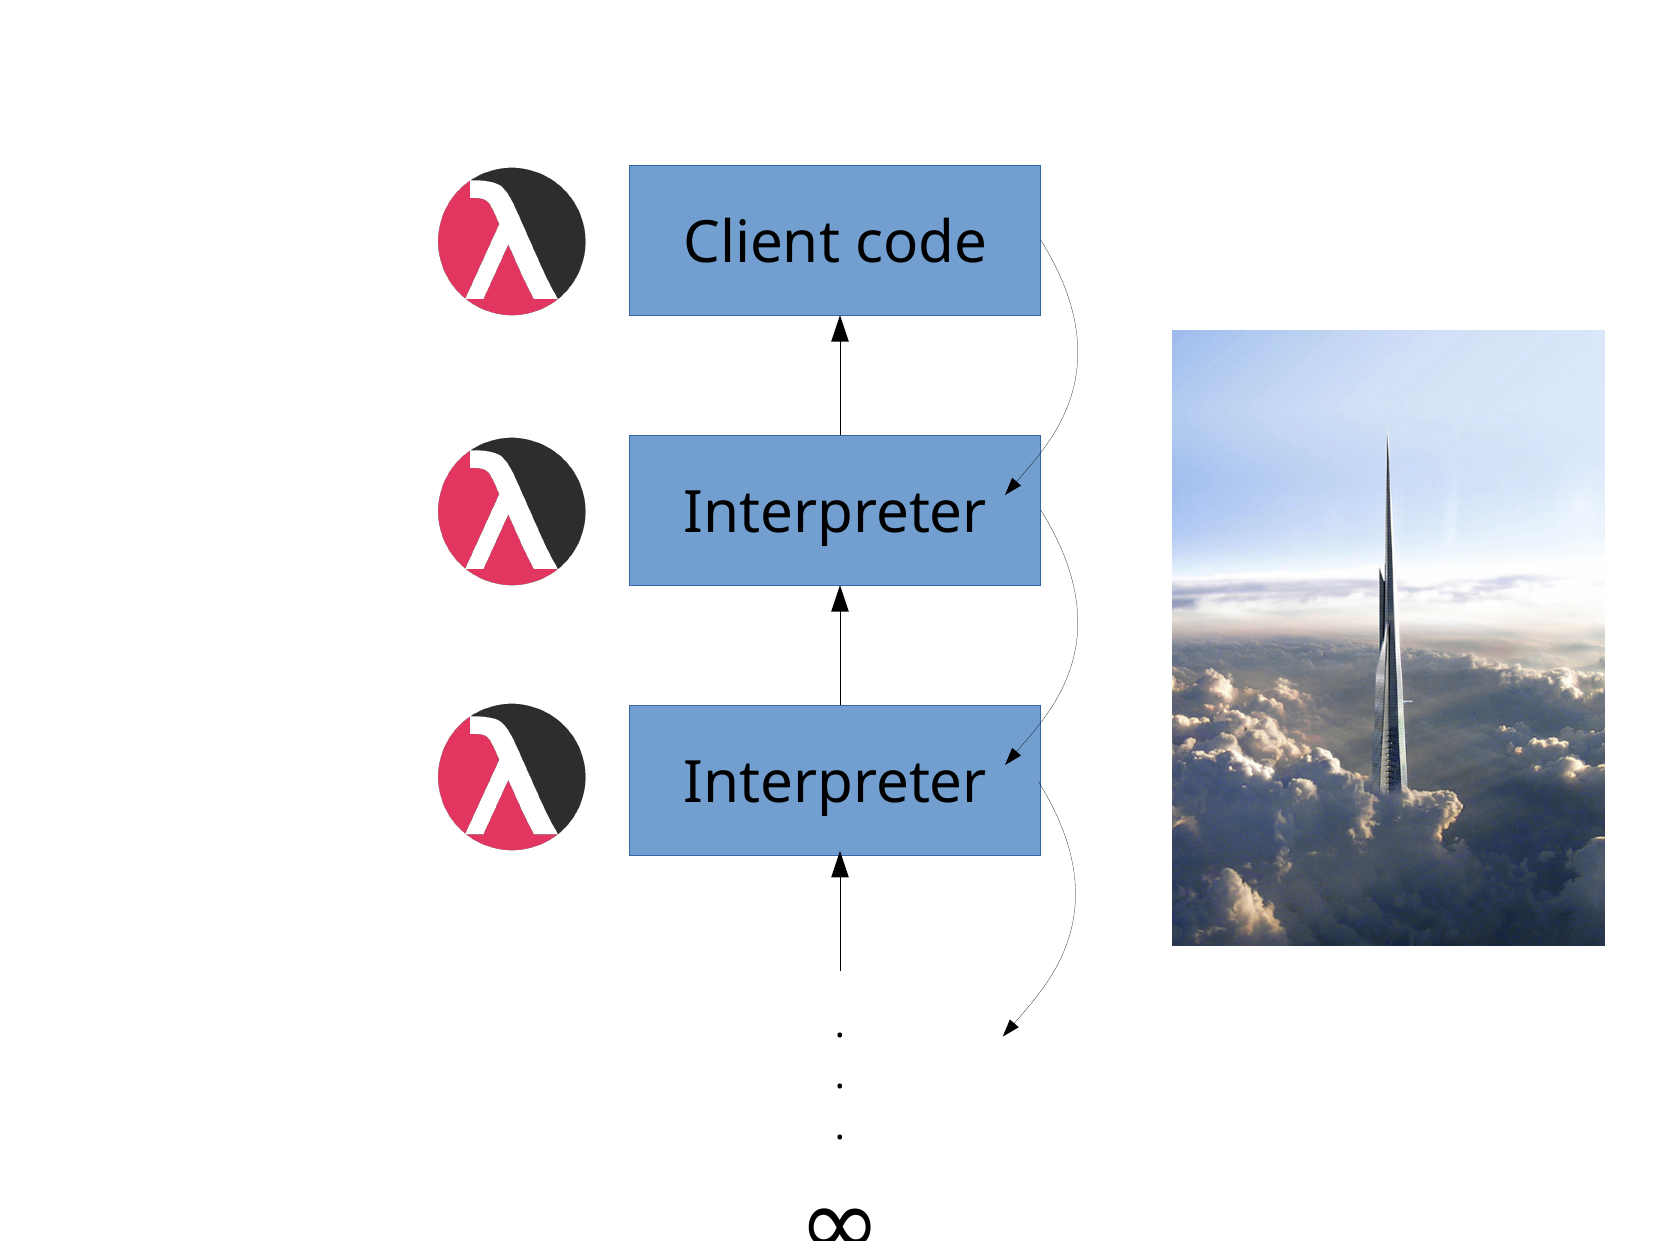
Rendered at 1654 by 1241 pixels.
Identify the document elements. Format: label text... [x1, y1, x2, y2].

text_box Client code [629, 165, 1041, 316]
text_box Interpreter [629, 705, 1041, 856]
picture [1172, 330, 1606, 946]
picture [437, 167, 586, 316]
text_box . . . ∞ [705, 990, 976, 1217]
picture [437, 437, 586, 586]
text_box Interpreter [629, 435, 1041, 586]
picture [437, 703, 586, 851]
